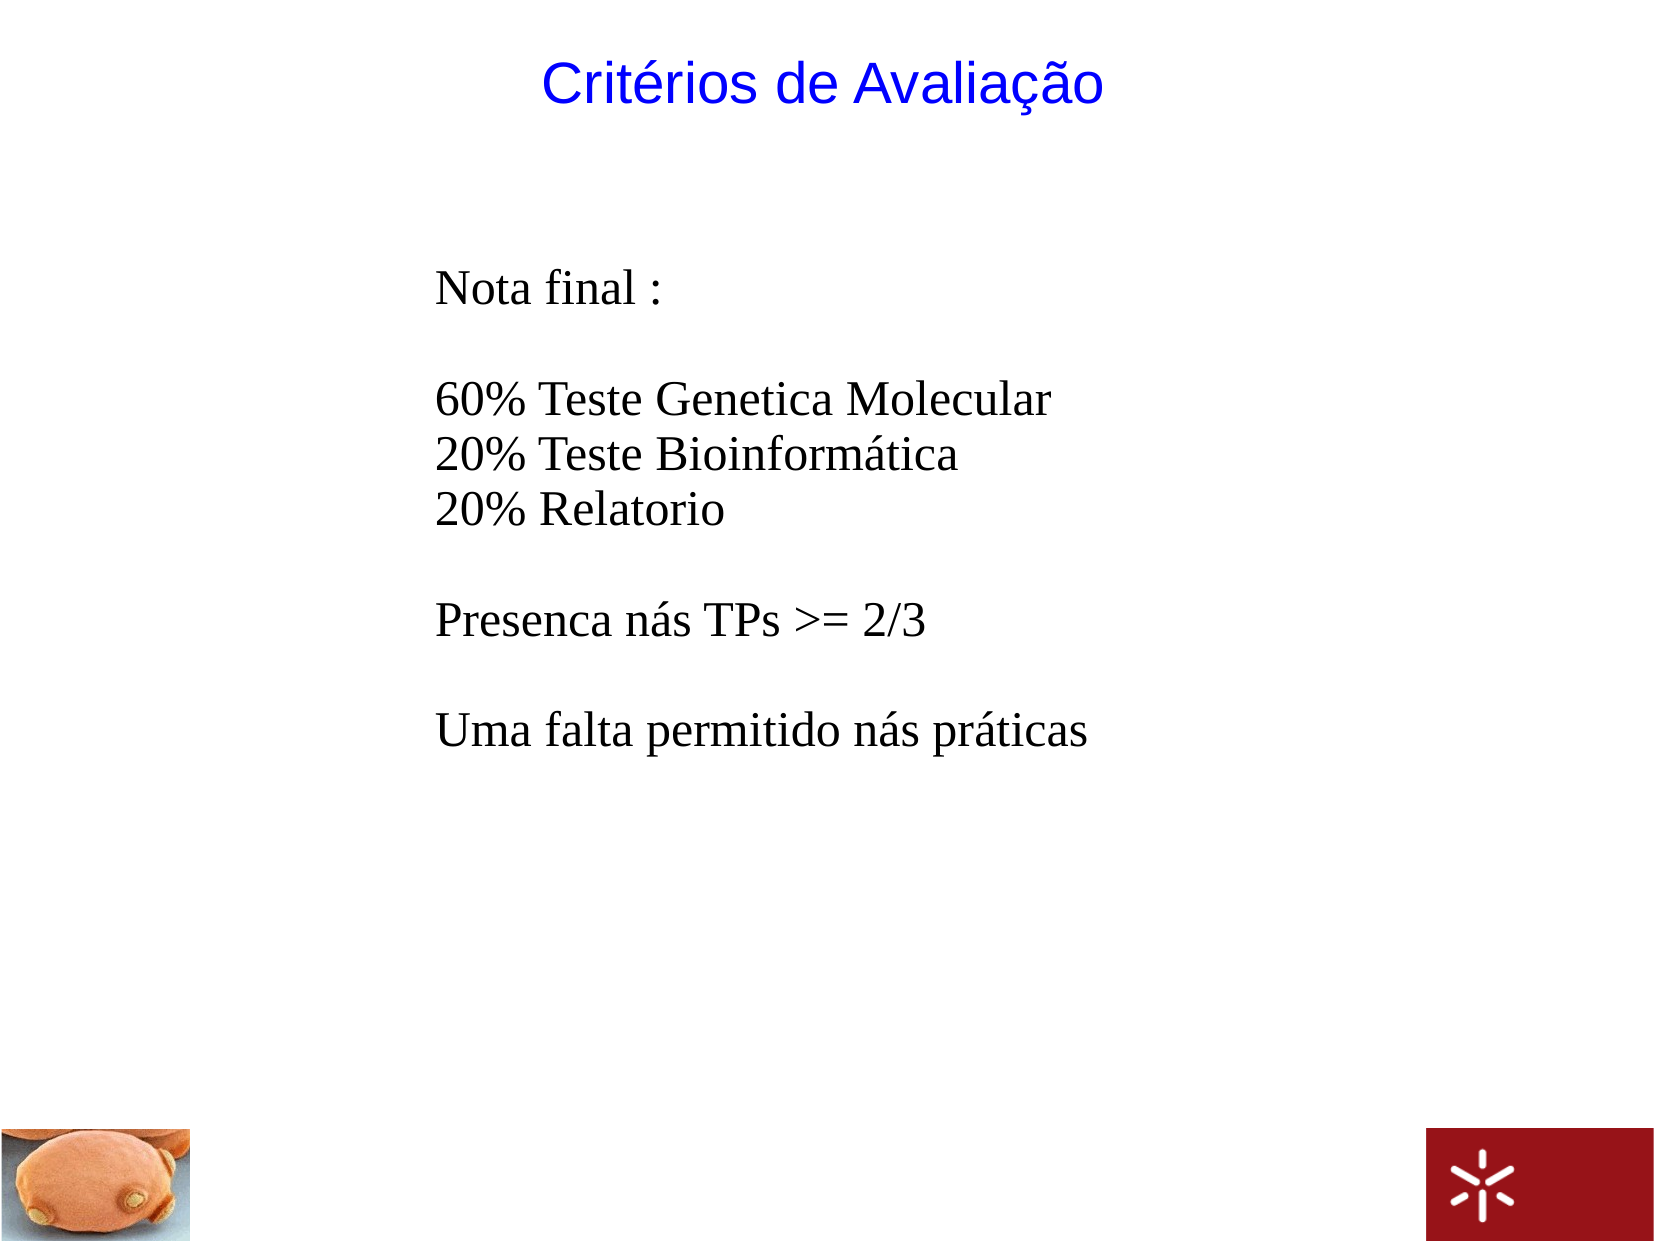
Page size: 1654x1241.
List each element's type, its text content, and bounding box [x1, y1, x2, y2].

picture [1, 1129, 190, 1241]
picture [1425, 1128, 1654, 1241]
text_box Nota final : 60% Teste Genetica Molecular 20% Teste Bioinformática 20% Relatorio Presenca nás TPs >= 2/3 Uma falta permitido nás práticas [420, 252, 1187, 826]
title Critérios de Avaliação [0, 2, 1654, 166]
